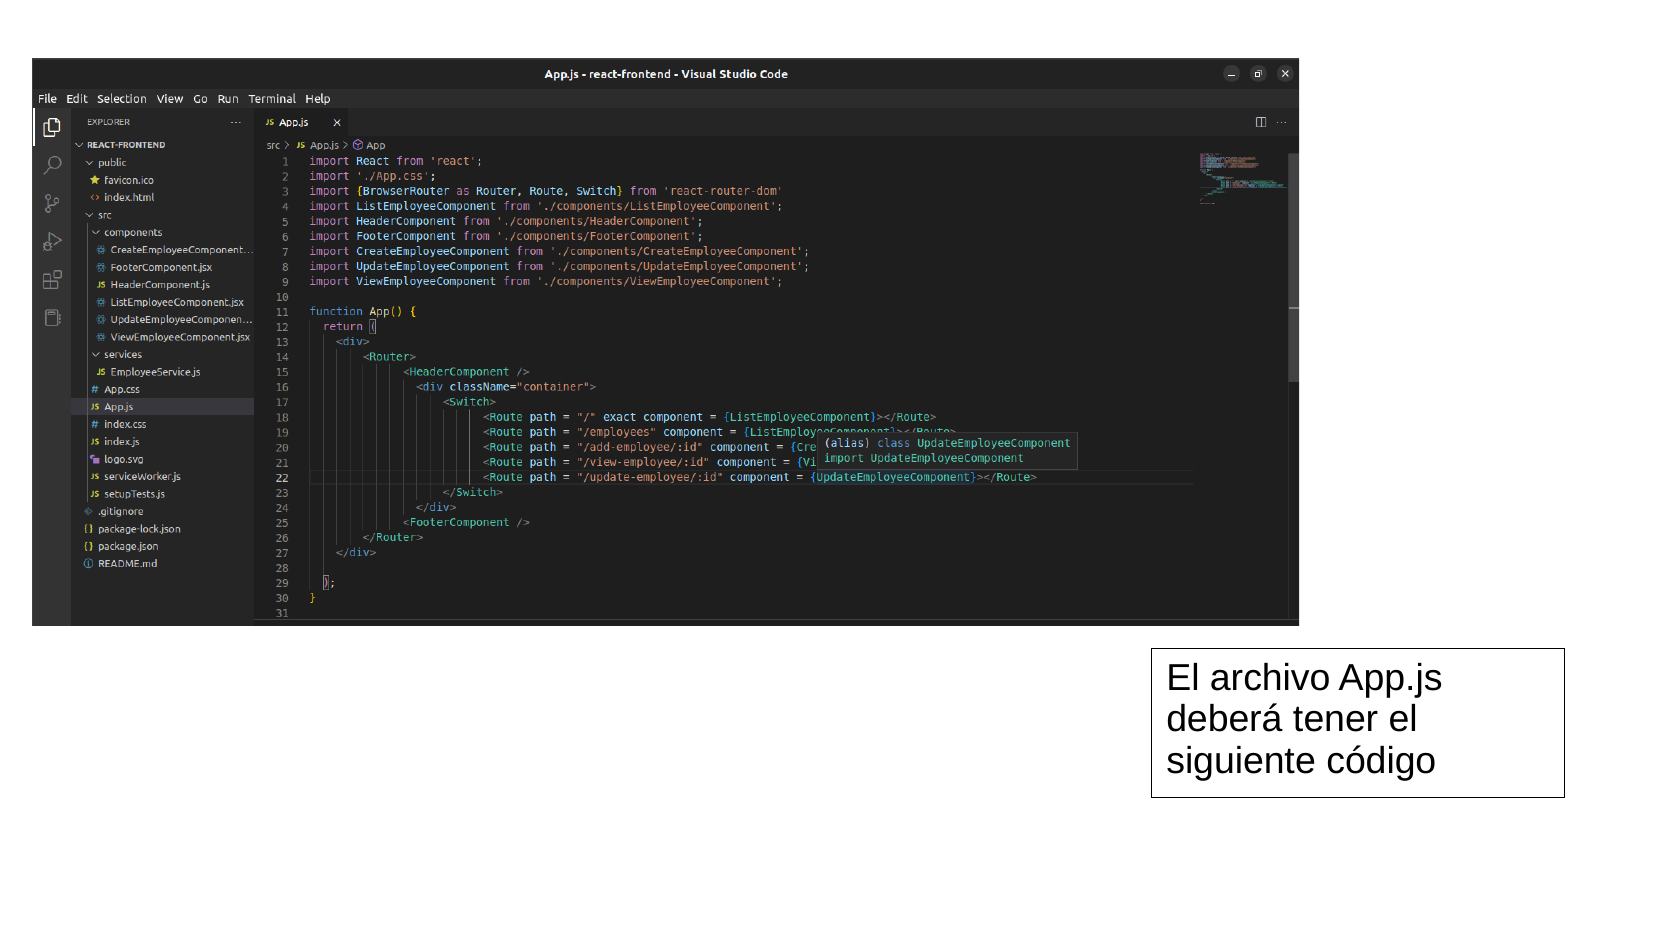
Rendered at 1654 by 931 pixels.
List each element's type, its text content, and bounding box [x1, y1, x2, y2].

picture [32, 58, 1300, 626]
text_box El archivo App.js deberá tener el siguiente código [1151, 648, 1565, 798]
